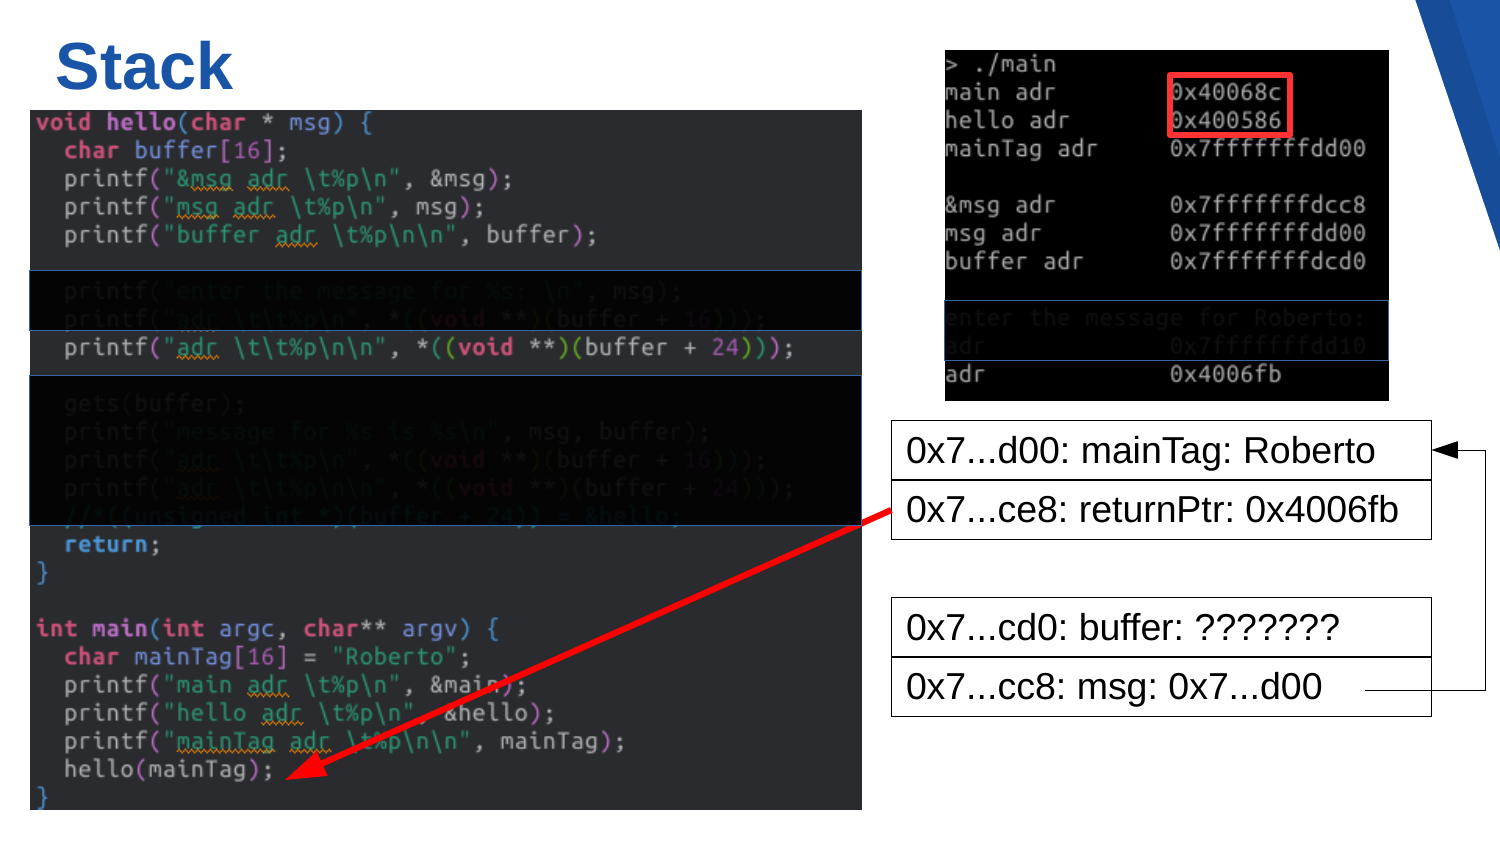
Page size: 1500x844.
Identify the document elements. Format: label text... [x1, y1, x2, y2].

title Stack [40, 50, 945, 118]
picture [30, 110, 862, 270]
text_box [29, 270, 862, 331]
text_box [944, 300, 1389, 361]
picture [945, 361, 1389, 401]
text_box 0x7...cd0: buffer: ??????? [891, 597, 1432, 656]
text_box 0x7...d00: mainTag: Roberto [891, 420, 1432, 479]
text_box [29, 375, 862, 526]
text_box 0x7...cc8: msg: 0x7...d00 [891, 656, 1432, 717]
picture [30, 526, 862, 811]
text_box 0x7...ce8: returnPtr: 0x4006fb [891, 479, 1432, 540]
picture [30, 331, 862, 375]
picture [945, 50, 1389, 300]
